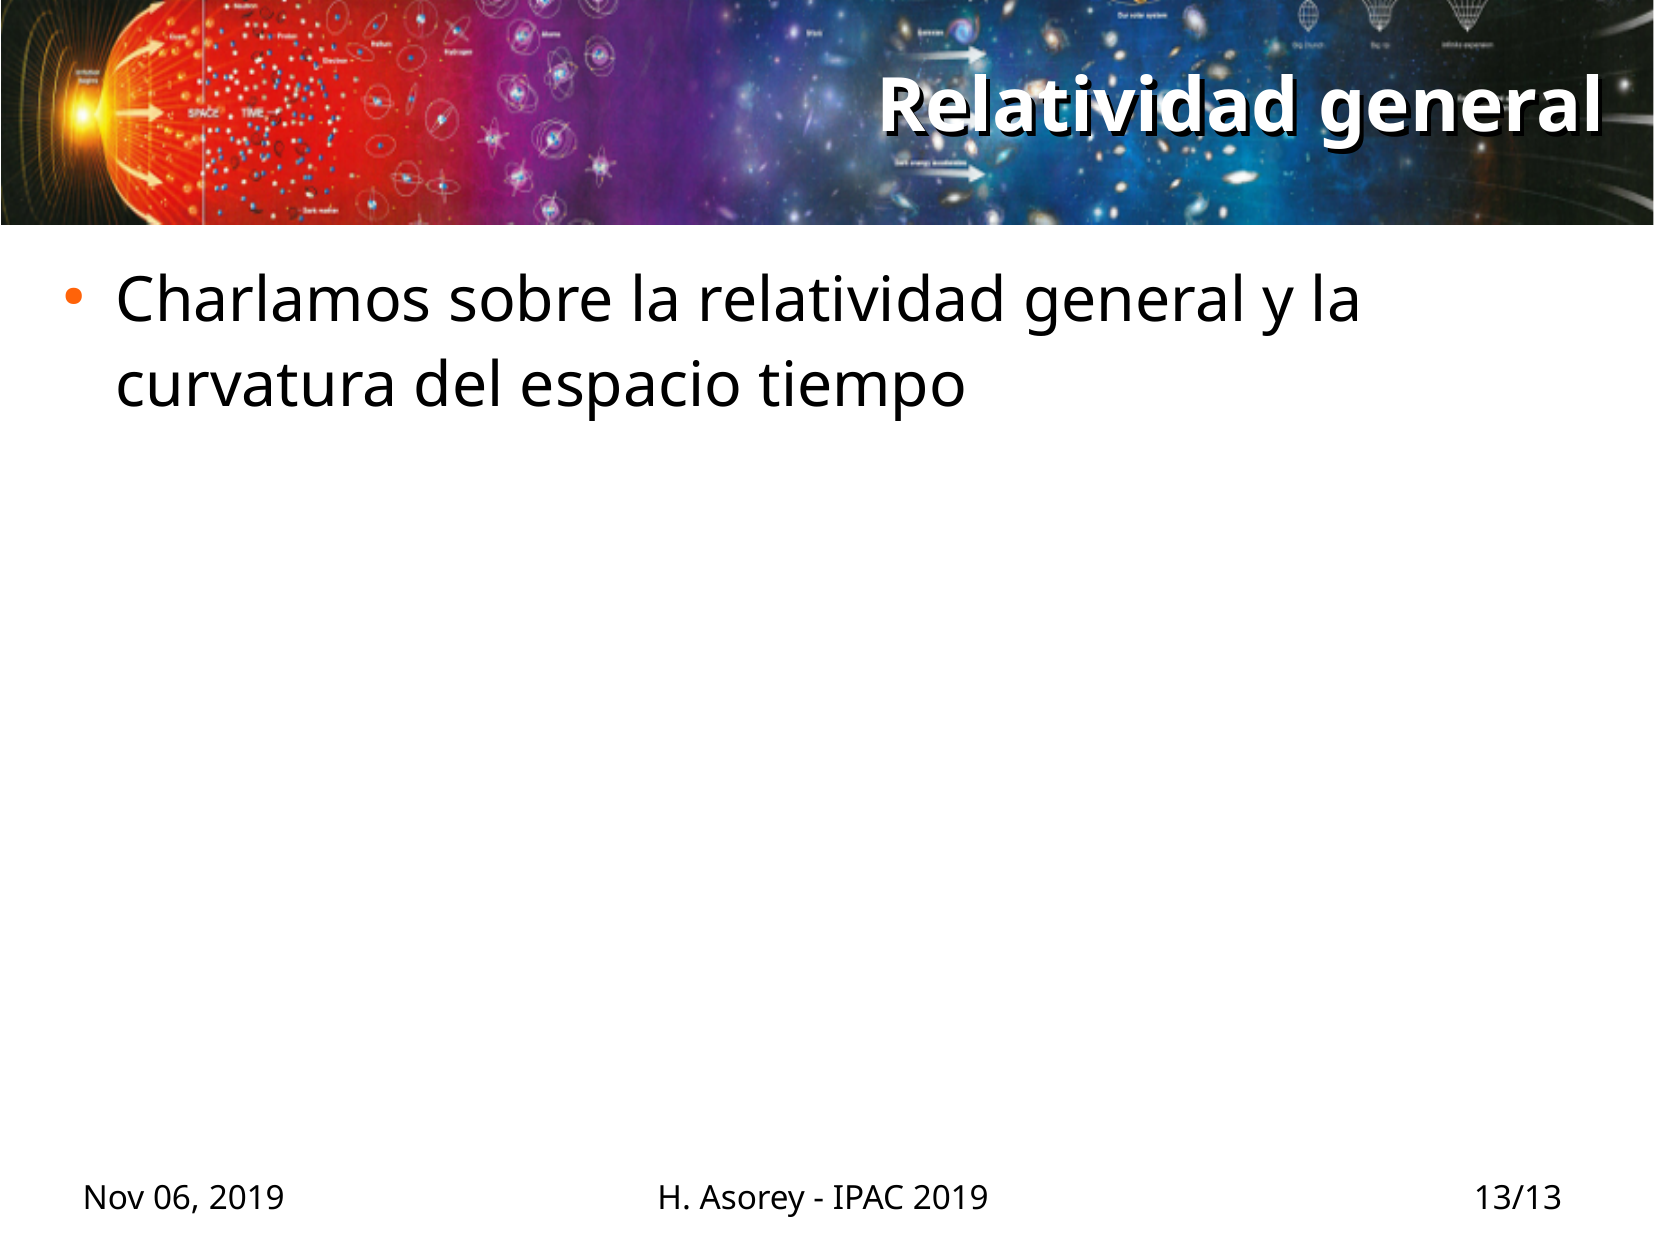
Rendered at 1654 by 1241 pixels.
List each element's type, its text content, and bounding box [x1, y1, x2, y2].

list Charlamos sobre la relatividad general y la curvatura del espacio tiempo [45, 255, 1606, 1156]
title Relatividad general [45, 15, 1606, 191]
picture [1, 0, 1654, 225]
